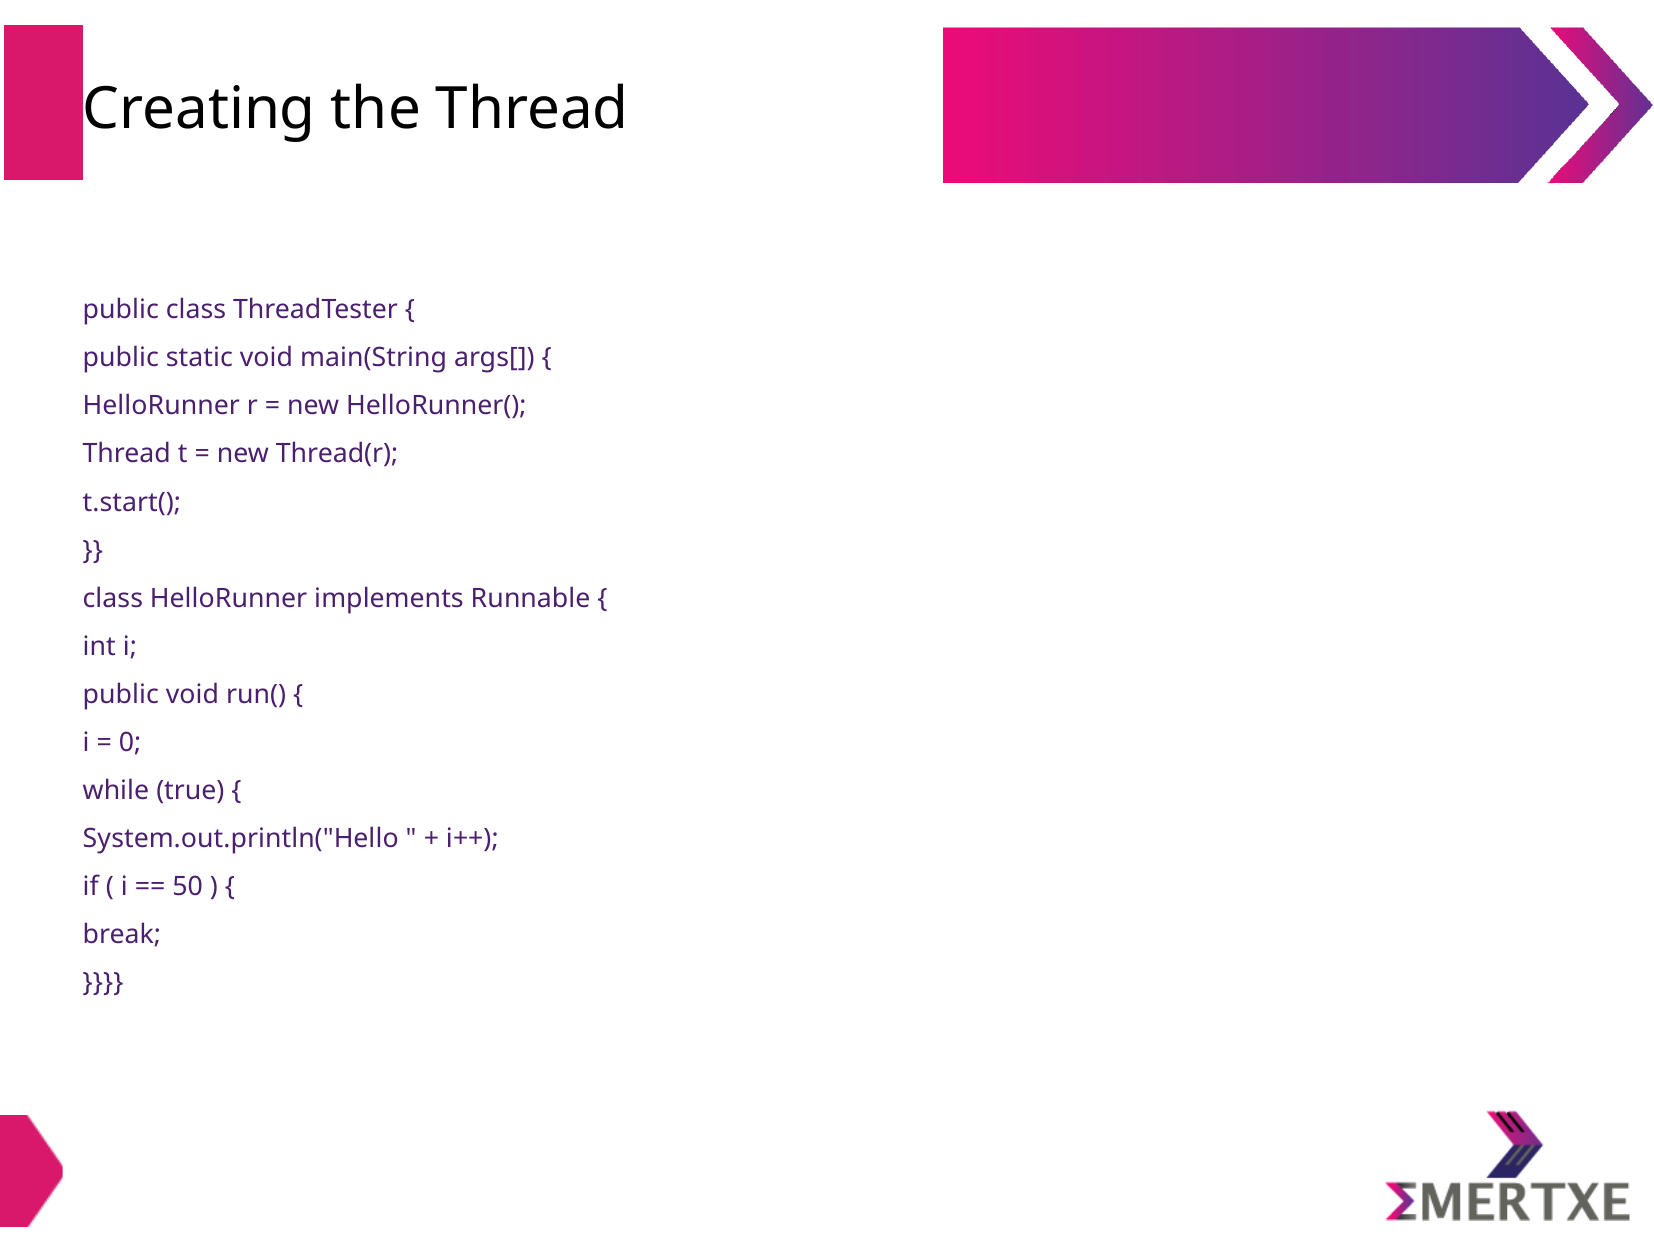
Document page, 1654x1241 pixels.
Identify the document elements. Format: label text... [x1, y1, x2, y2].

list public class ThreadTester { public static void main(String args[]) { HelloRunner r = new HelloRunner(); Thread t = new Thread(r); t.start(); }} class HelloRunner implements Runnable { int i; public void run() { i = 0; while (true) { System.out.println("Hello " + i++); if ( i == 50 ) { break; }}}} [82, 290, 1571, 1010]
picture [1385, 1107, 1631, 1221]
picture [1571, 27, 1653, 183]
title Creating the Thread [82, 2, 1571, 210]
